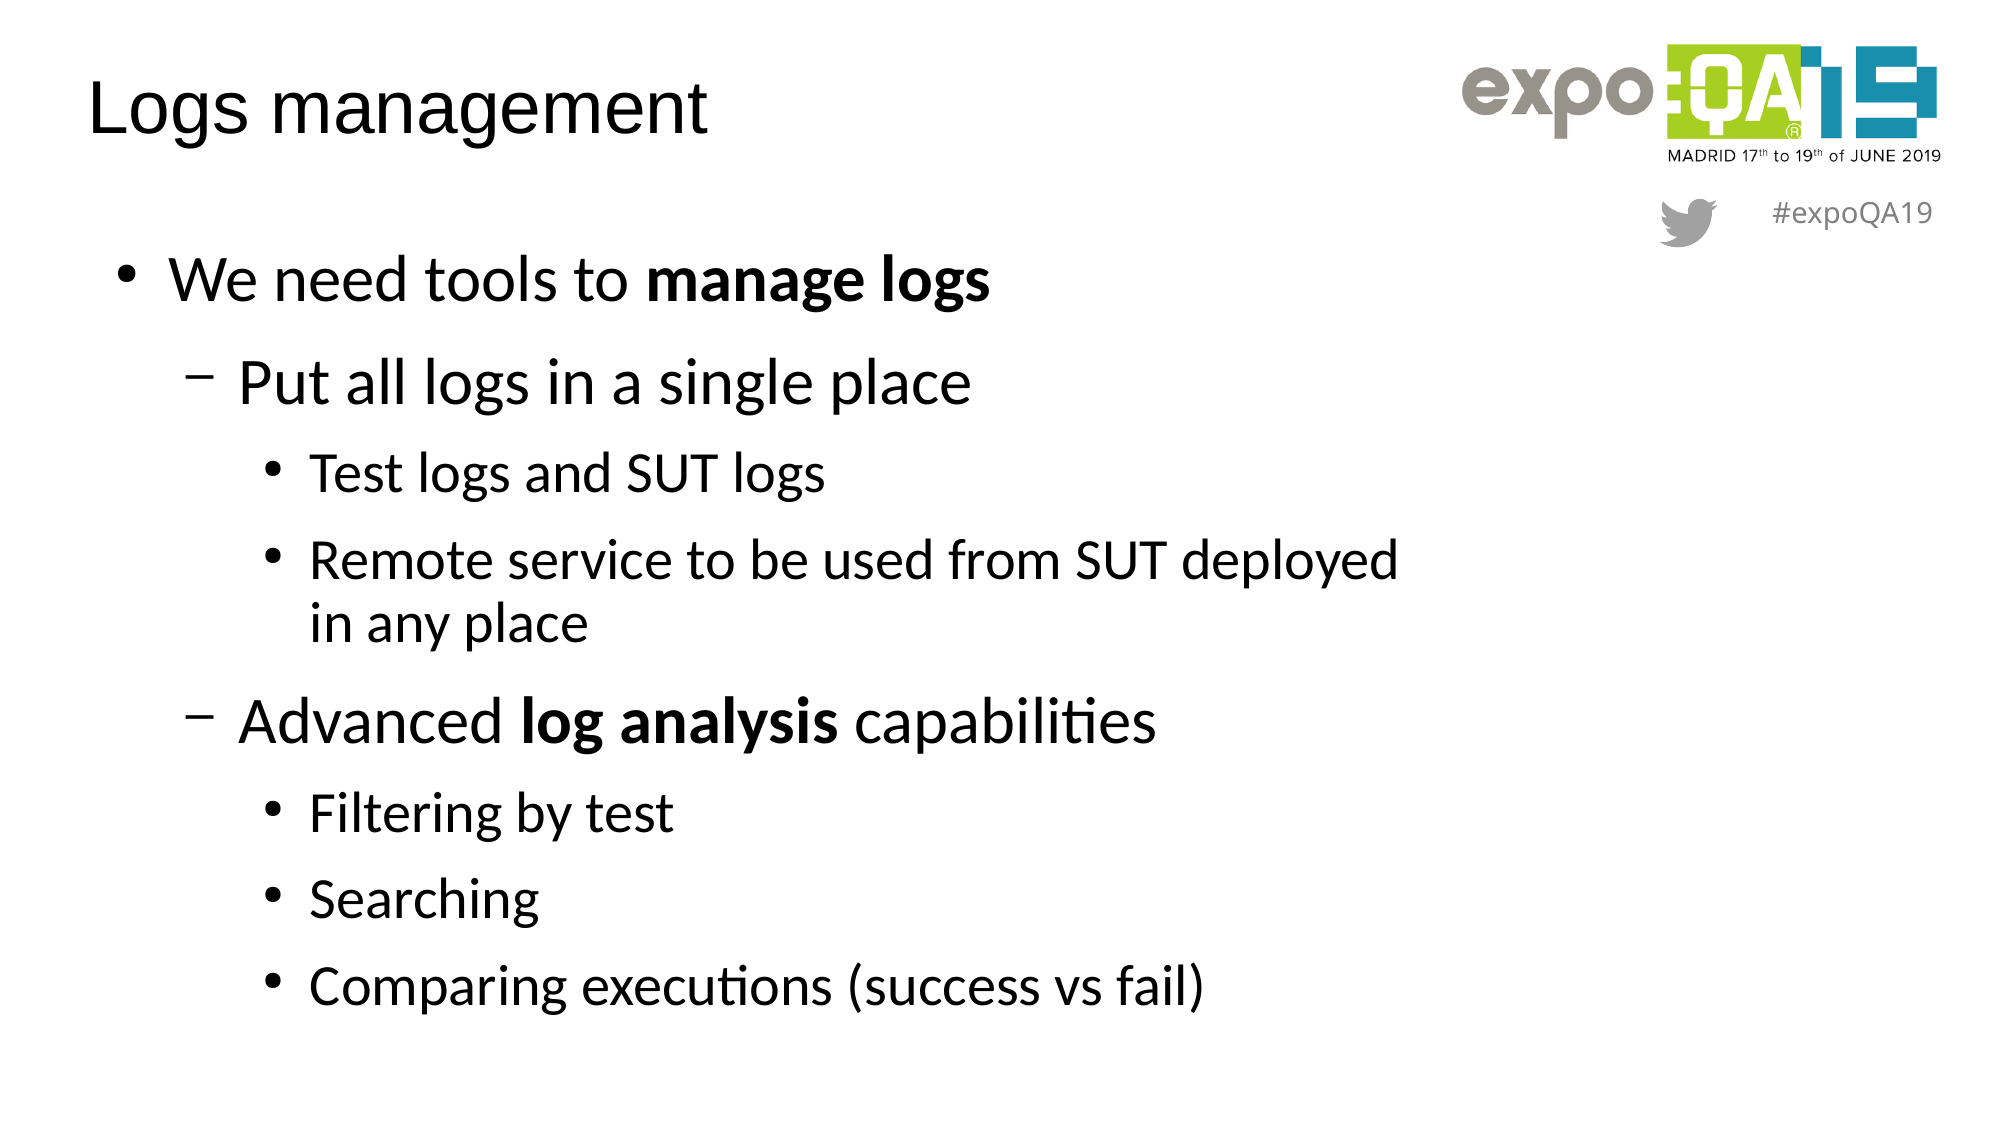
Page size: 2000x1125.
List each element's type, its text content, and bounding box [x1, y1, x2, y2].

picture [1659, 193, 1718, 253]
title Logs management [72, 54, 1277, 164]
picture [1429, 37, 1948, 165]
list We need tools to manage logs Put all logs in a single place Test logs and SUT logs Remote service to be used from SUT deployed in any place Advanced log analysis capabilities Filtering by test Searching Comparing executions (success vs fail) [82, 236, 1430, 1087]
